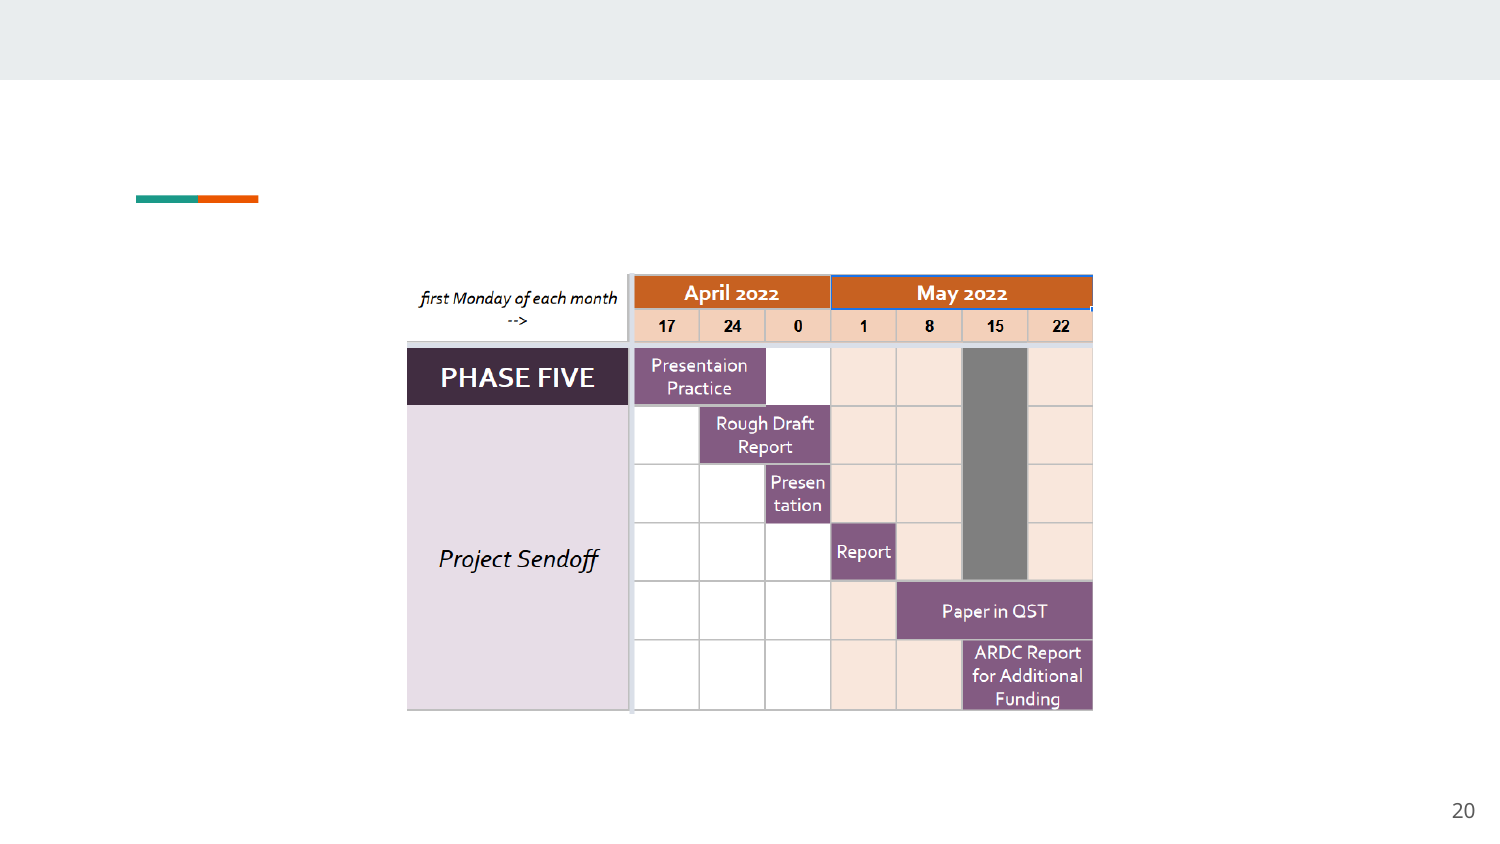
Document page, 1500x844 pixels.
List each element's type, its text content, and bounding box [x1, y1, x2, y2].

picture [407, 273, 1093, 714]
slide_number <number> [1400, 779, 1491, 844]
